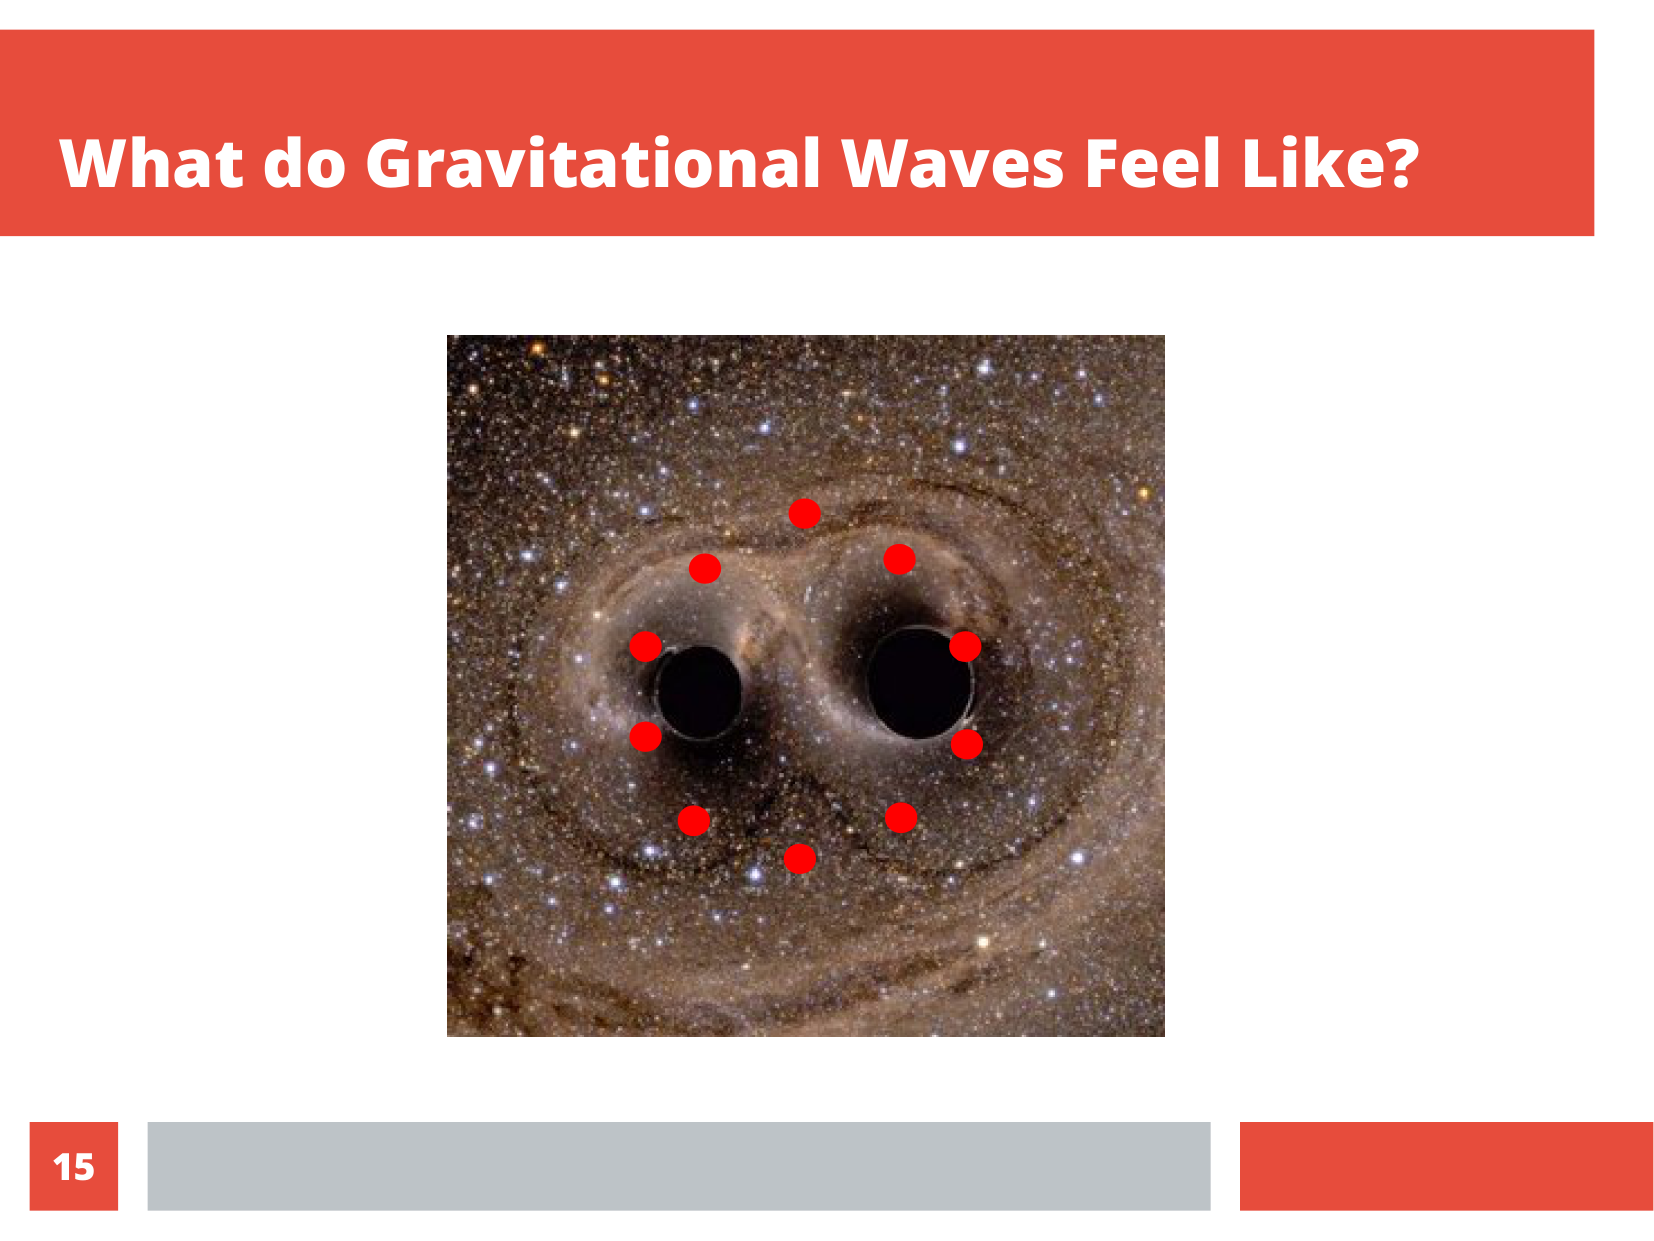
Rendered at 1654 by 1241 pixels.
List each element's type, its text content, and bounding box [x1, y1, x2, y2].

picture [447, 335, 1165, 1037]
title What do Gravitational Waves Feel Like? [59, 59, 1595, 207]
